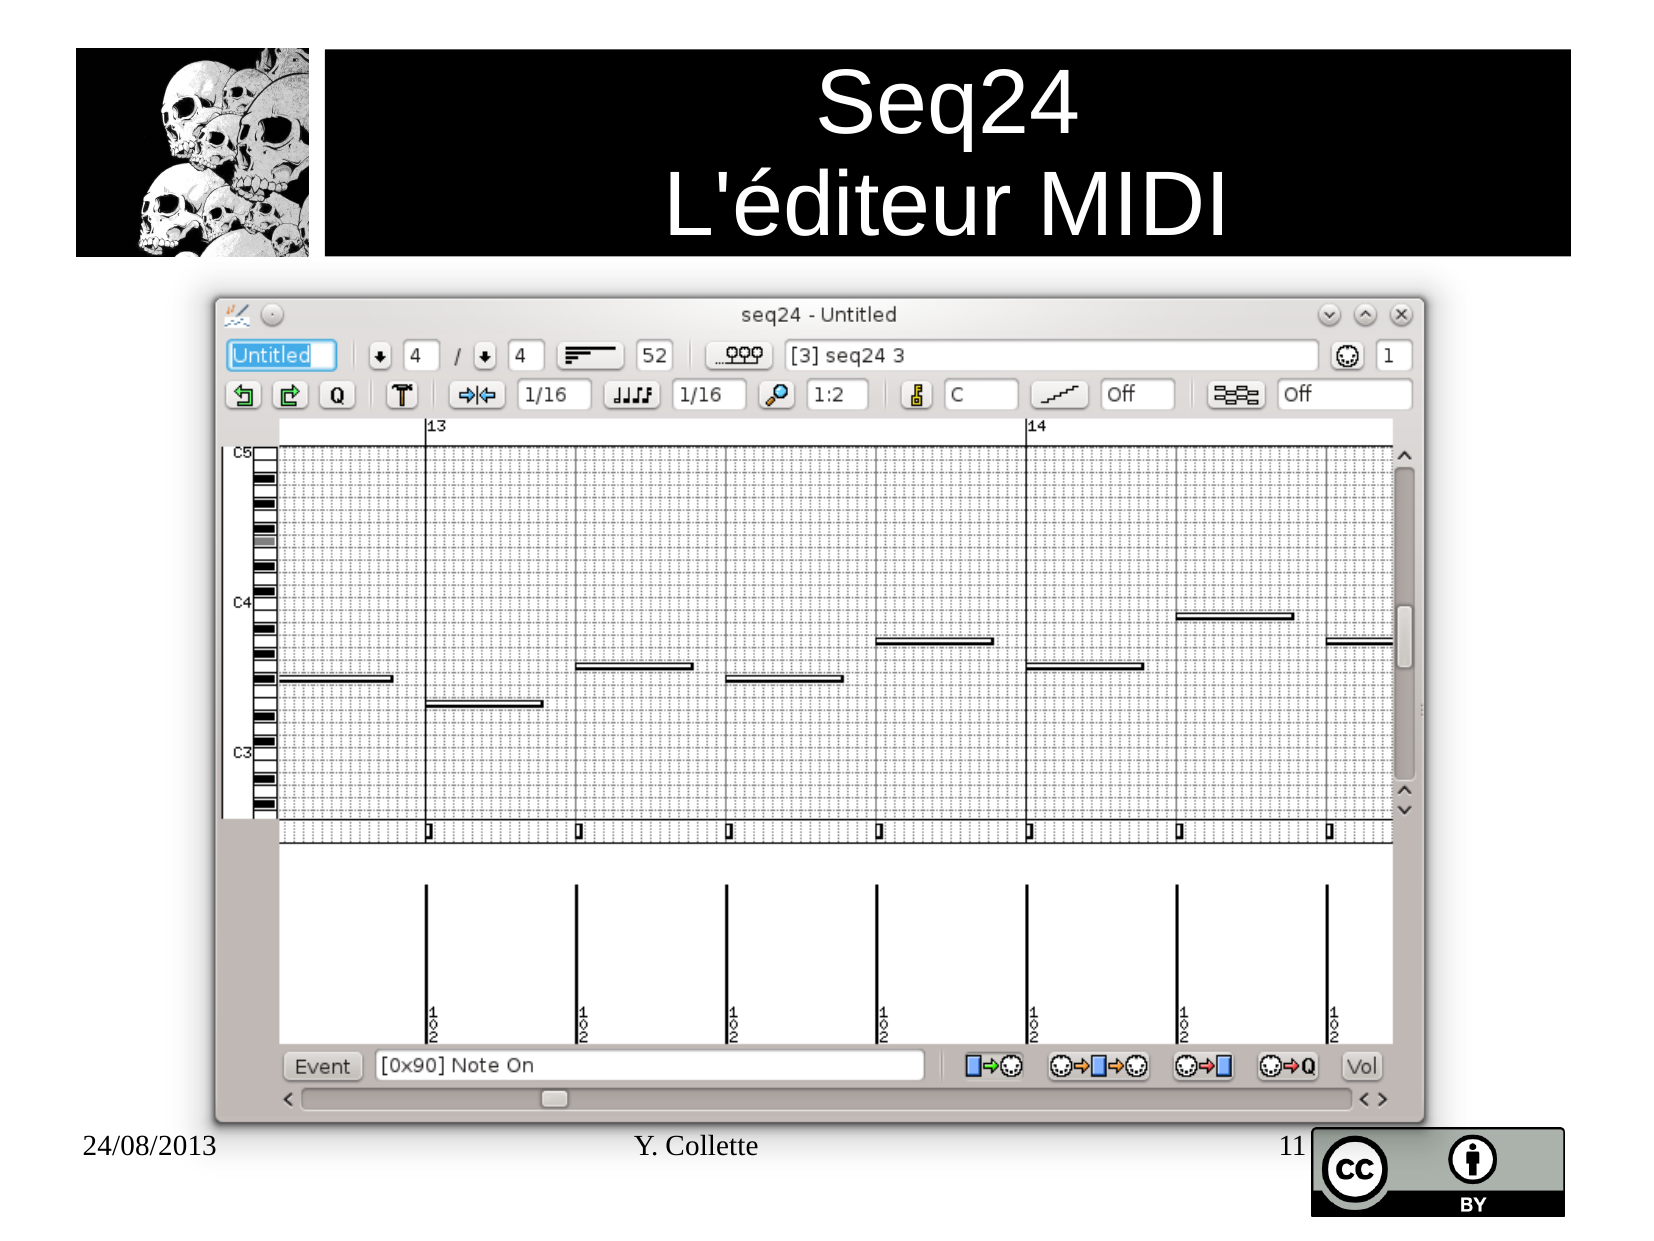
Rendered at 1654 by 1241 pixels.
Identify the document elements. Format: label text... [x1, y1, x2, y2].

picture [76, 48, 1565, 1217]
title Seq24 L'éditeur MIDI [324, 49, 1571, 257]
